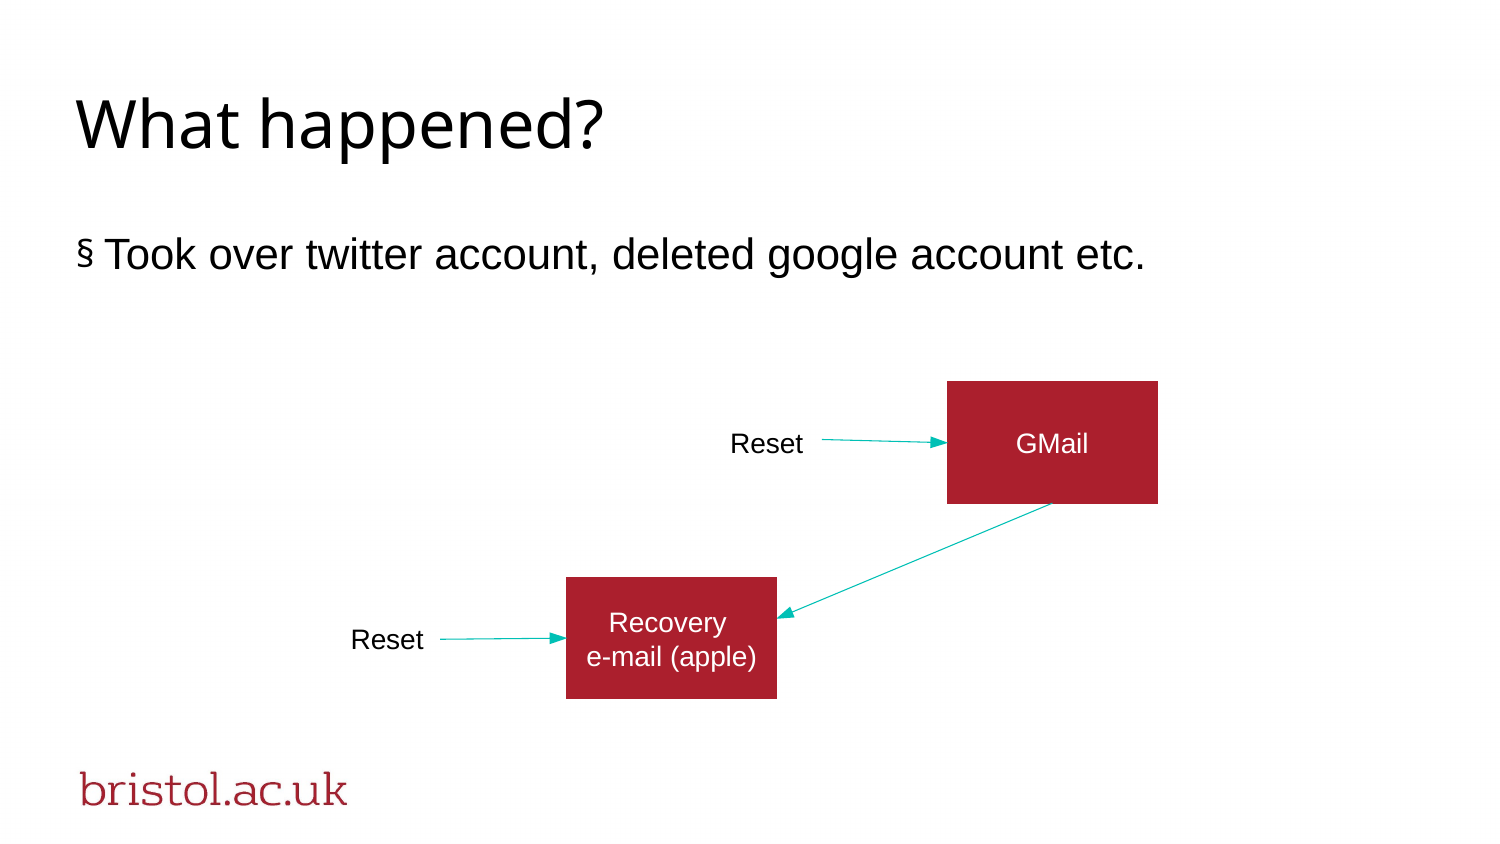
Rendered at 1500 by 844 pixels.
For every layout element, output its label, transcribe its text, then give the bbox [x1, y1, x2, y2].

text_box GMail [948, 382, 1157, 503]
text_box Reset [335, 613, 441, 663]
title What happened? [60, 44, 1440, 209]
text_box Recovery e-mail (apple) [567, 578, 776, 698]
text_box Reset [715, 418, 820, 468]
list Took over twitter account, deleted google account etc. [60, 224, 1440, 699]
